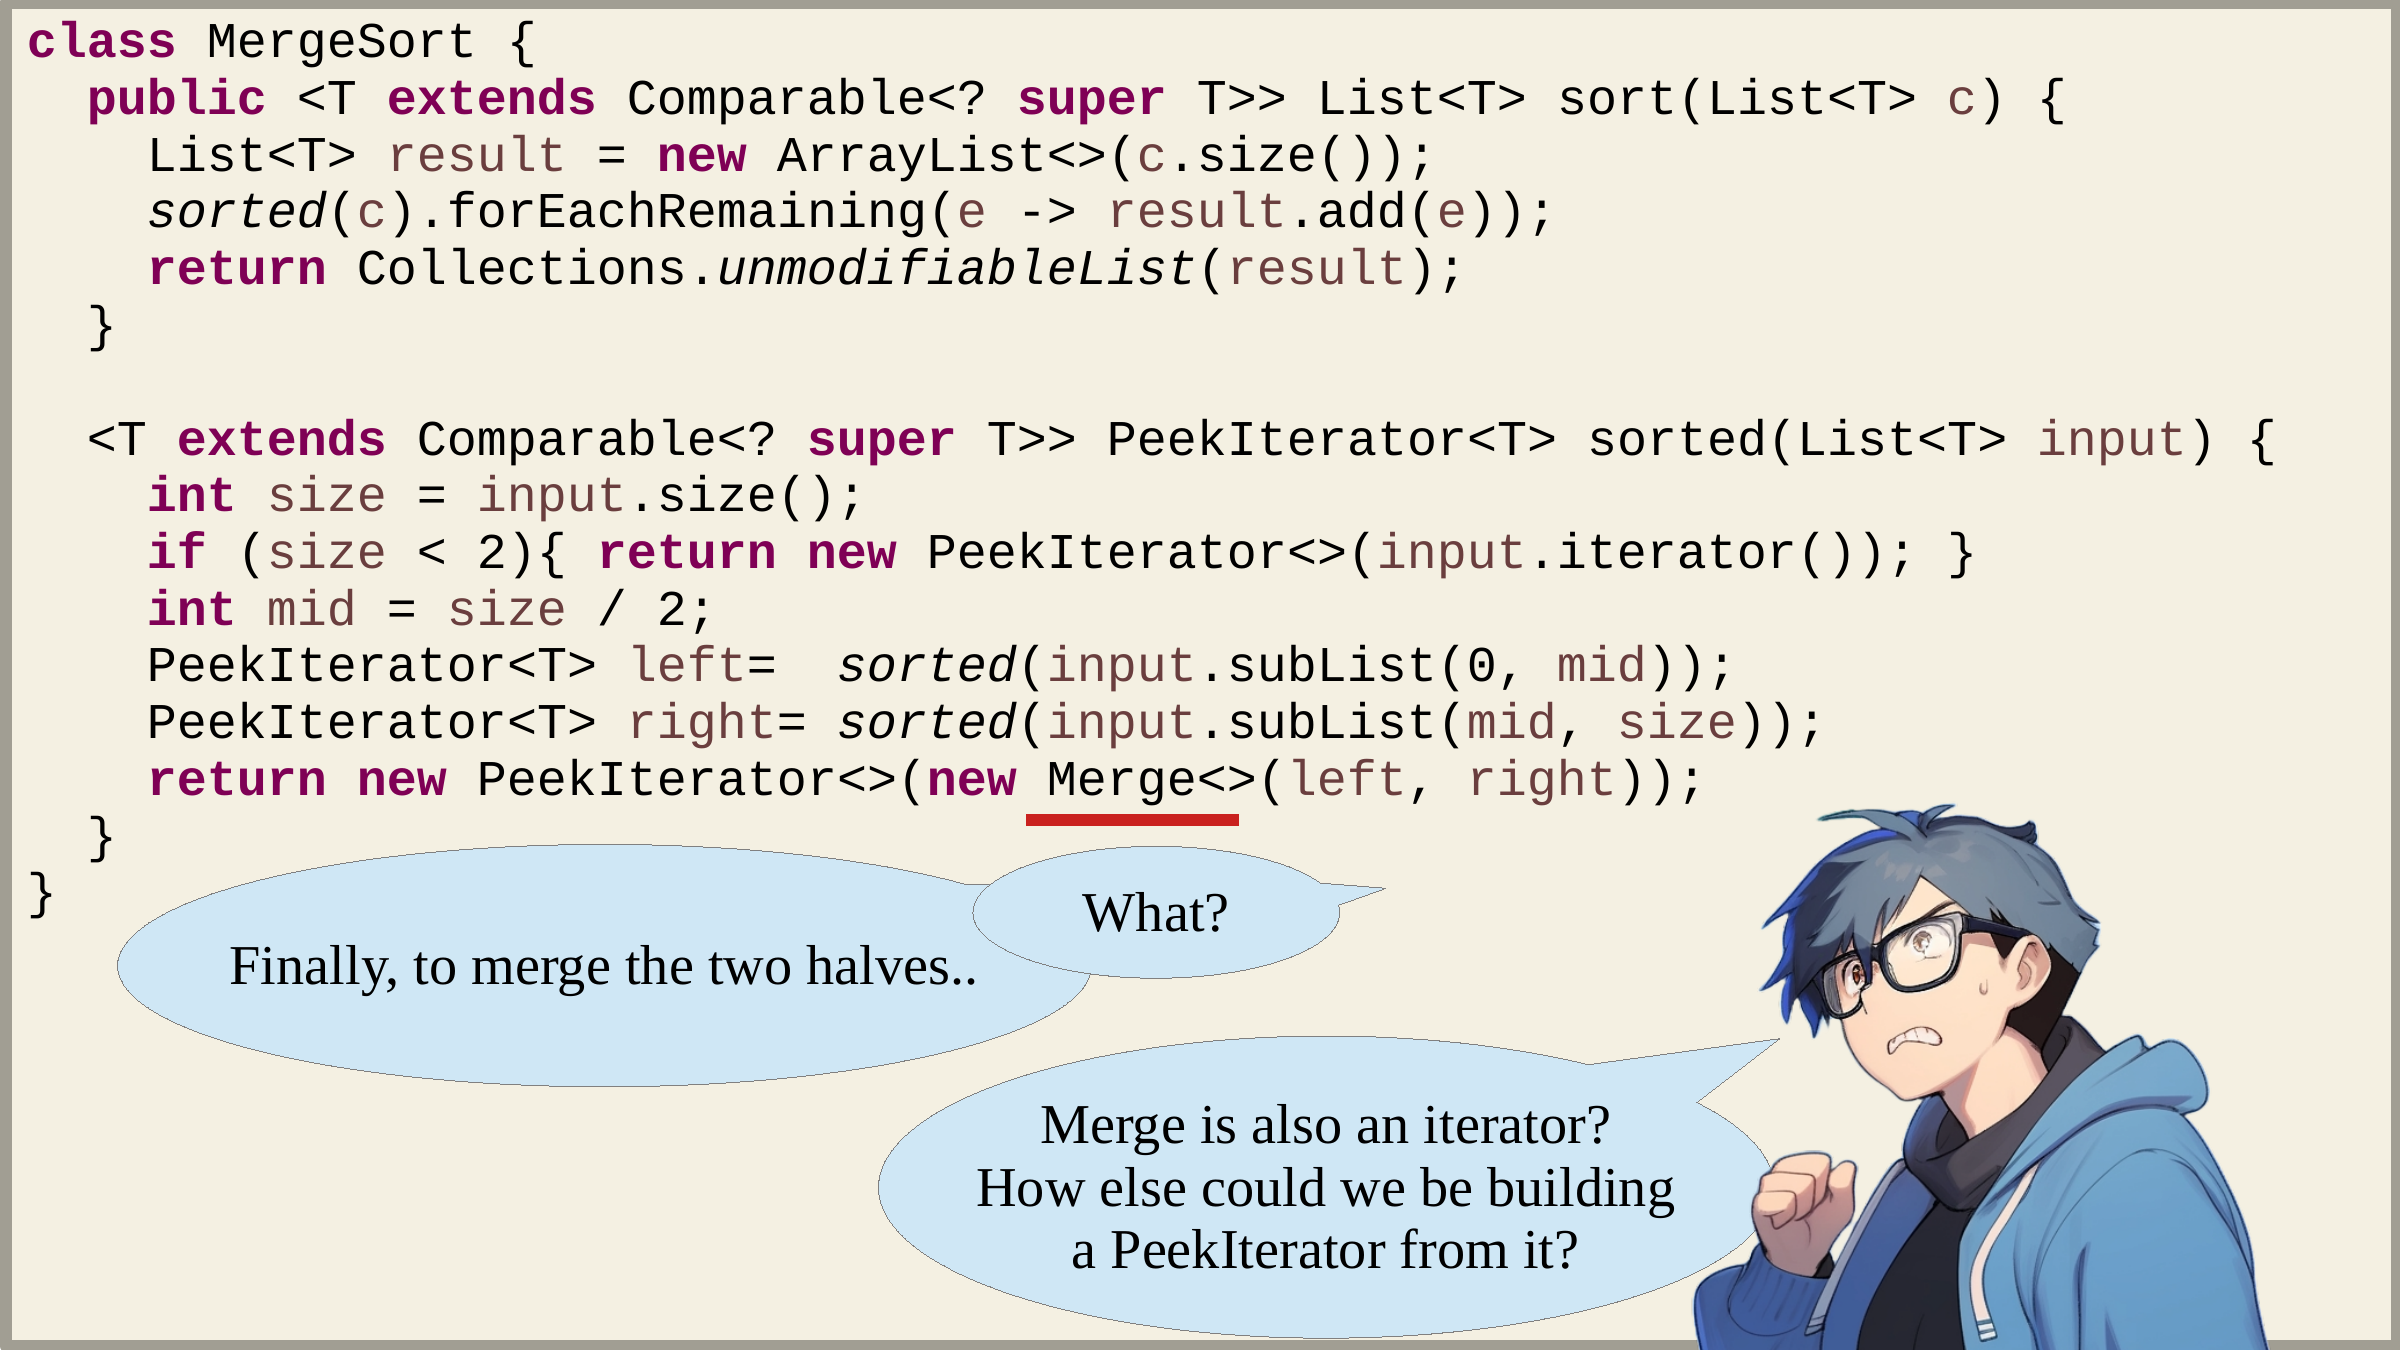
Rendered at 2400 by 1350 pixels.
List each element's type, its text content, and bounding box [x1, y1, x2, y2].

text_box Merge is also an iterator? How else could we be building a PeekIterator from it? [878, 1036, 1649, 1339]
text_box class MergeSort { public <T extends Comparable<? super T>> List<T> sort(List<T> c) { List<T> result = new ArrayList<>(c.size()); sorted(c).forEachRemaining(e -> result.add(e)); return Collections.unmodifiableList(result); } <T extends Comparable<? super T>> PeekIterator<T> sorted(List<T> input) { int size = input.size(); if (size < 2){ return new PeekIterator<>(input.iterator()); } int mid = size / 2; PeekIterator<T> left= sorted(input.subList(0, mid)); PeekIterator<T> right= sorted(input.subList(mid, size)); return new PeekIterator<>(new Merge<>(left, right)); } } [5, 2, 2398, 1346]
text_box What? [972, 846, 1386, 979]
text_box Finally, to merge the two halves.. [117, 844, 1091, 1087]
picture [1649, 607, 2400, 1350]
